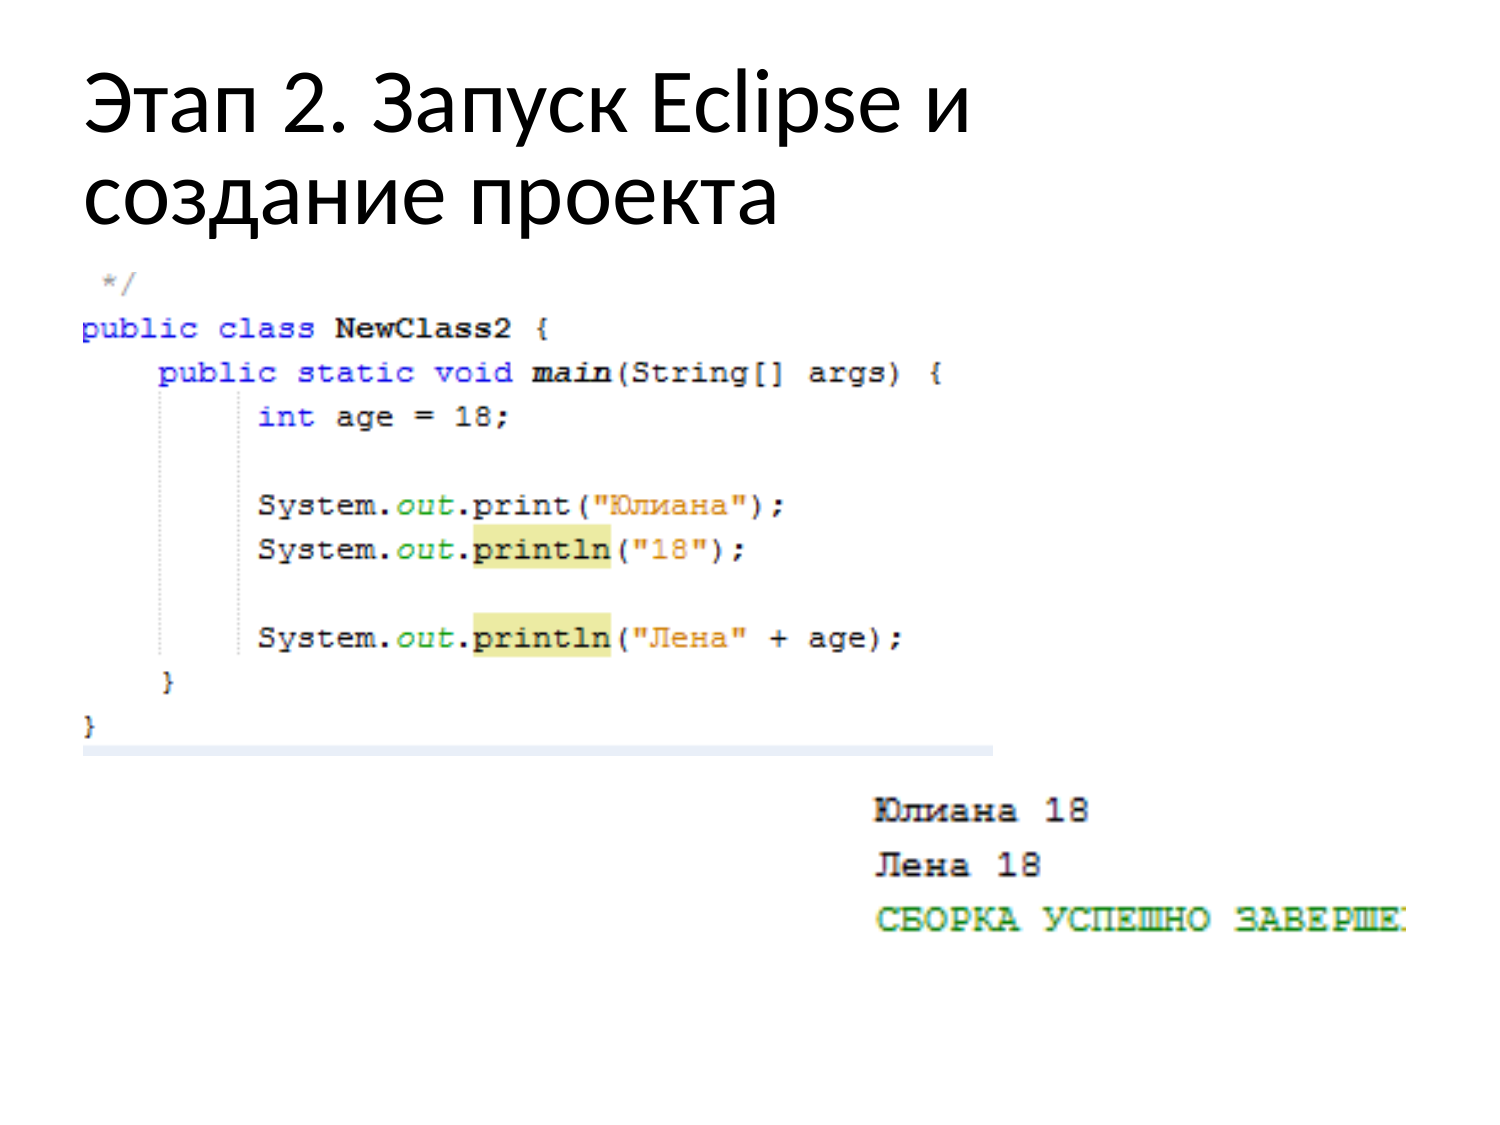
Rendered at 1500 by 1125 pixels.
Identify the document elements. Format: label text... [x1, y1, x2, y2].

picture [826, 768, 1406, 1028]
picture [83, 272, 993, 756]
title Этап 2. Запуск Eclipse и создание проекта [83, 35, 1359, 277]
